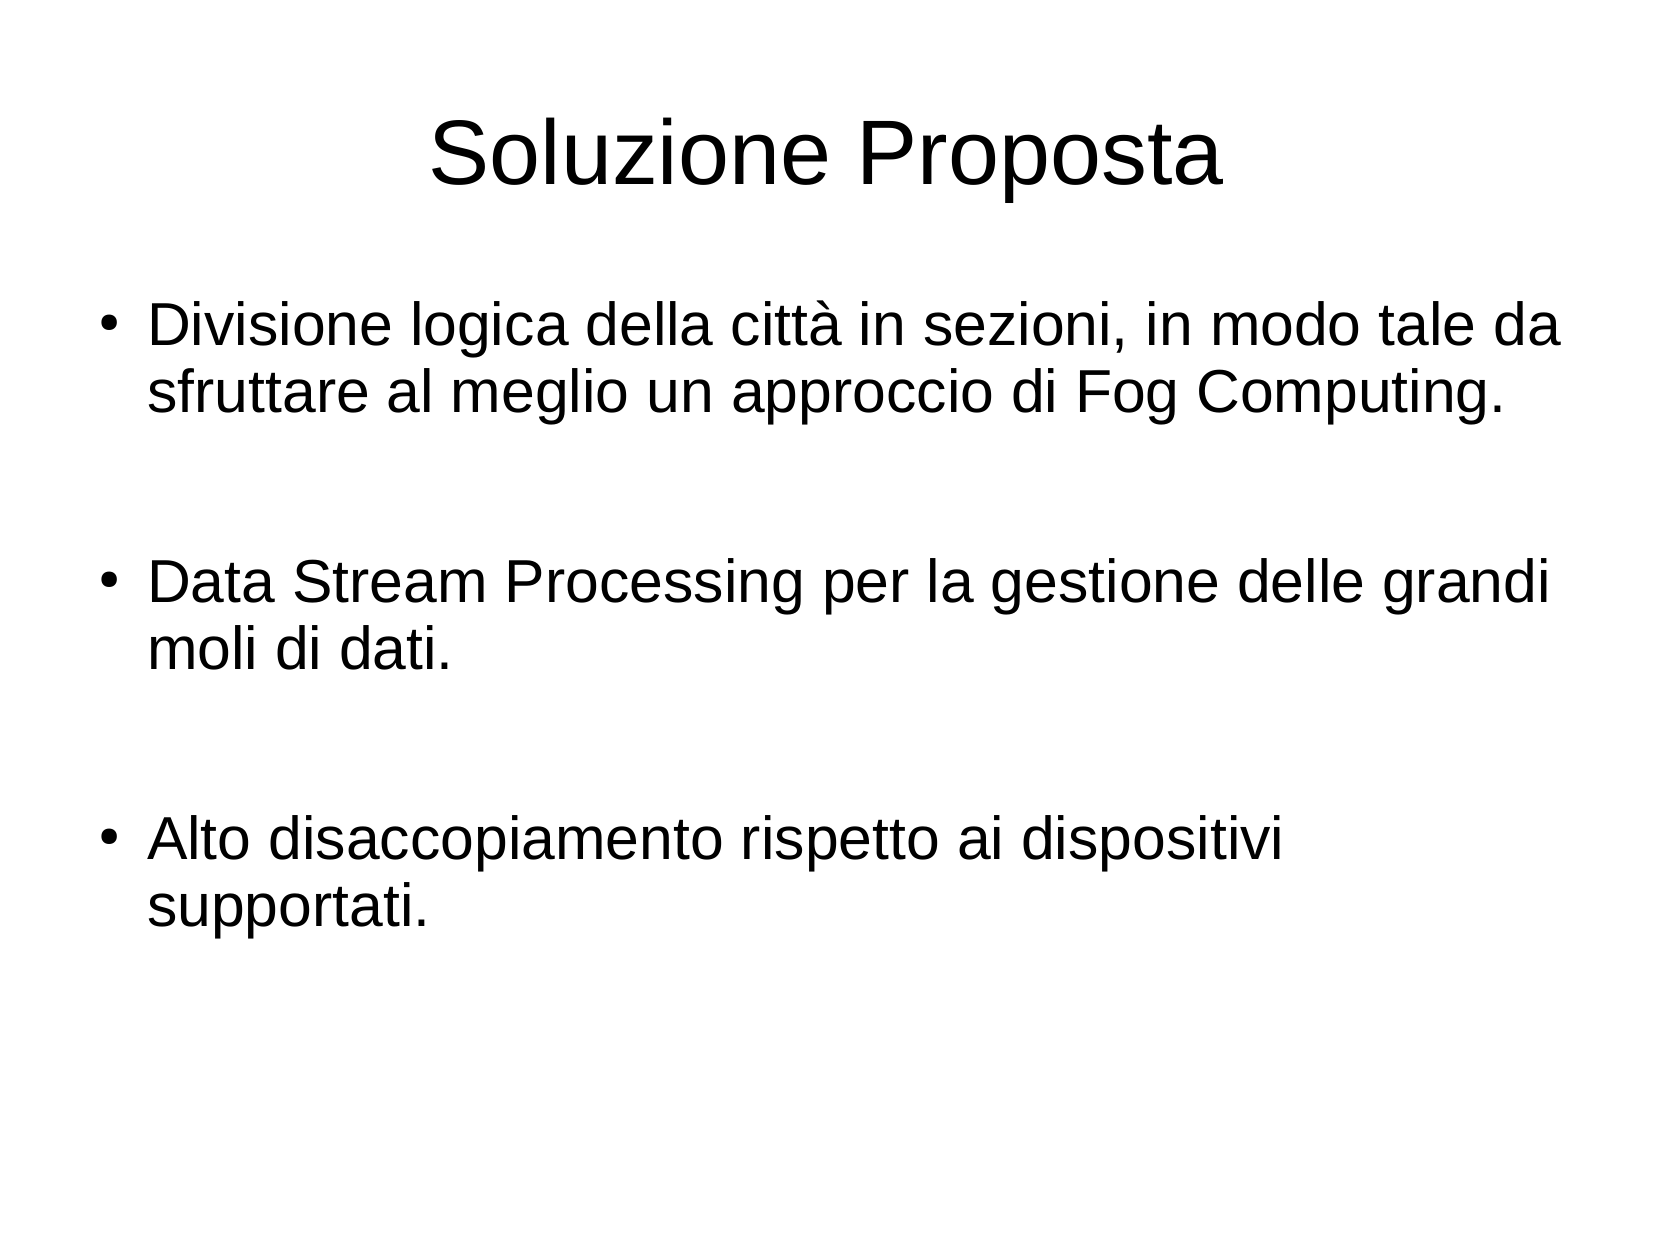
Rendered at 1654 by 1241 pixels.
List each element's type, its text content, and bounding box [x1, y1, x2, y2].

list Divisione logica della città in sezioni, in modo tale da sfruttare al meglio un approccio di Fog Computing. Data Stream Processing per la gestione delle grandi moli di dati. Alto disaccopiamento rispetto ai dispositivi supportati. [82, 290, 1571, 1010]
title Soluzione Proposta [82, 49, 1571, 257]
